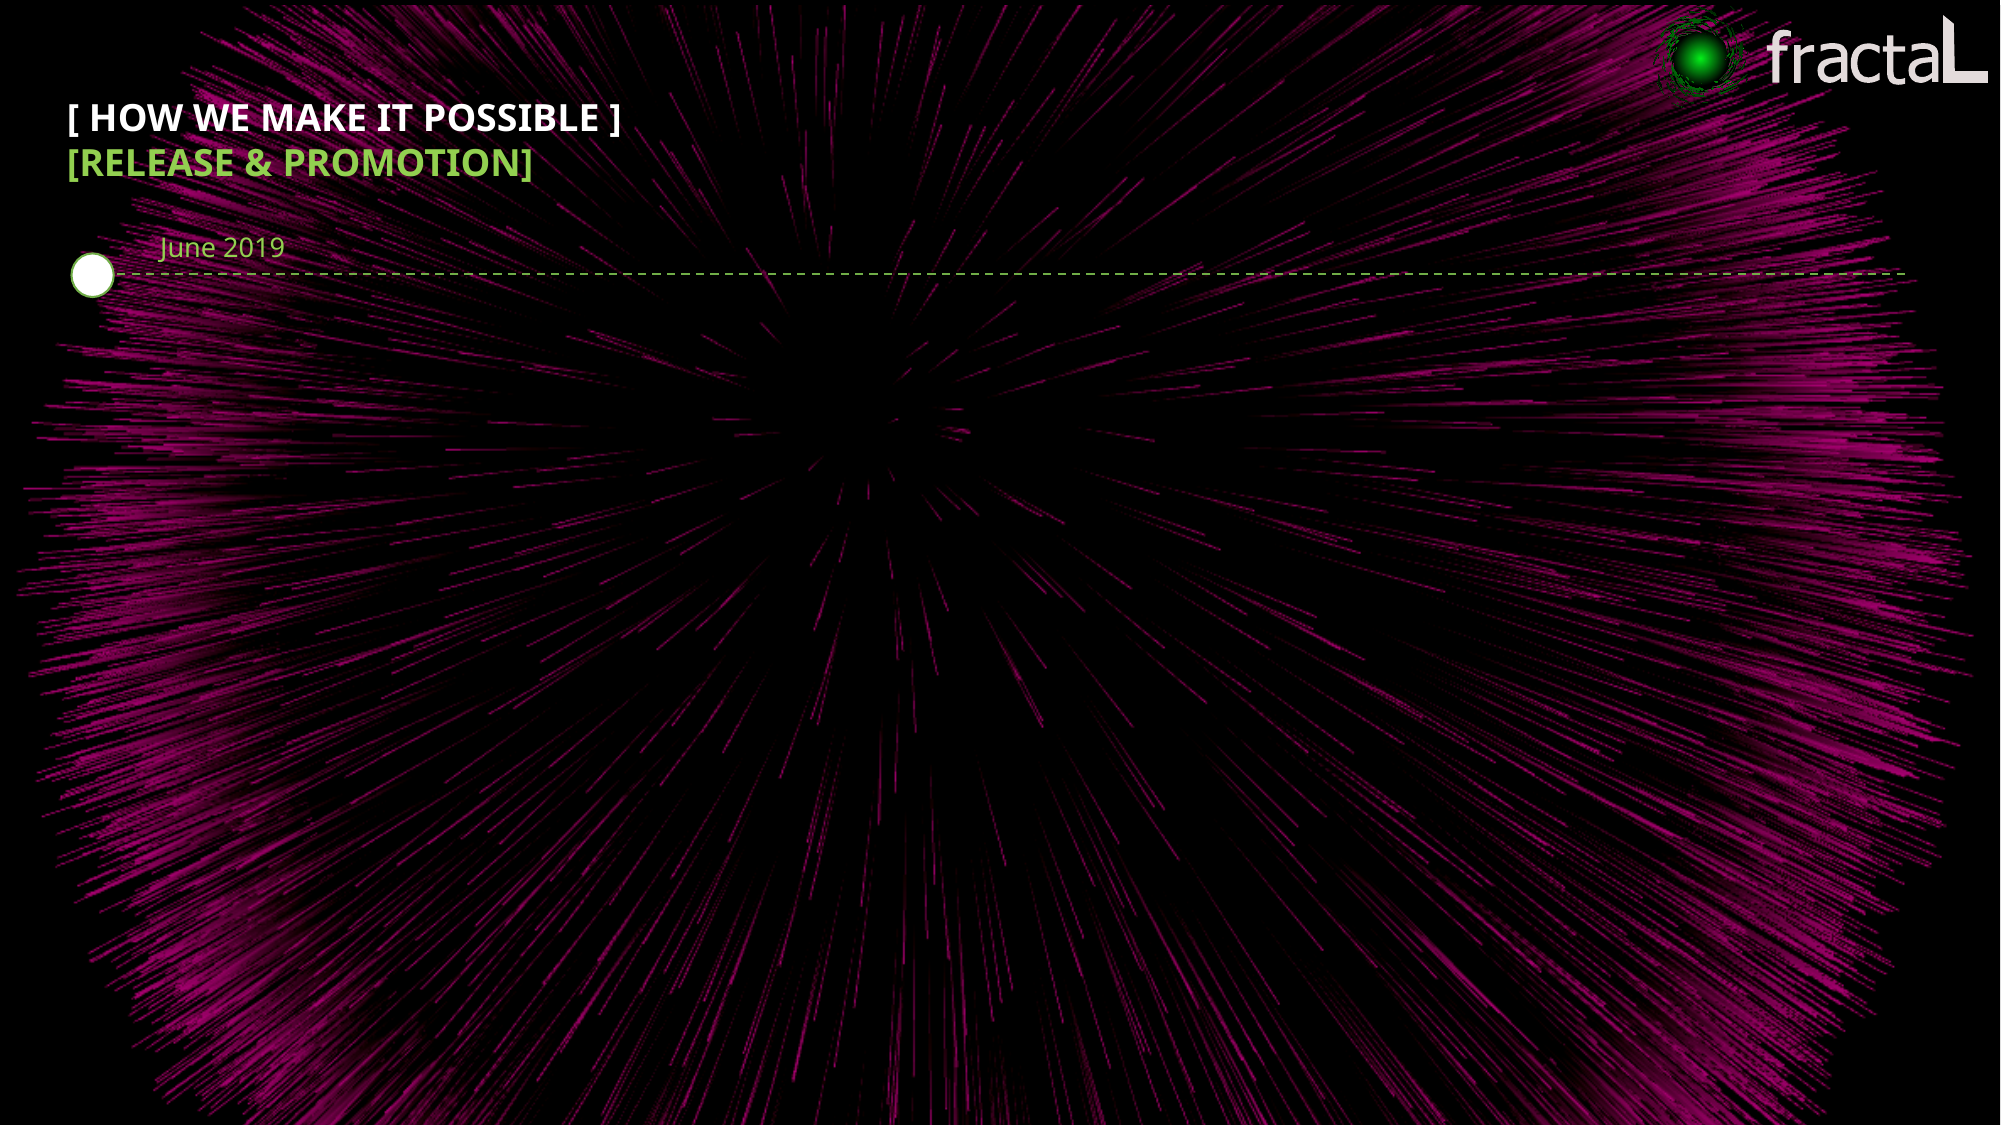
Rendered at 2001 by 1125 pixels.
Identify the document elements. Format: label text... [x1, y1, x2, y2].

picture [0, 5, 2001, 1125]
text_box [ how we make it possible ] [release & promotion] [52, 86, 966, 192]
text_box June 2019 [83, 139, 362, 358]
text_box [71, 253, 114, 298]
